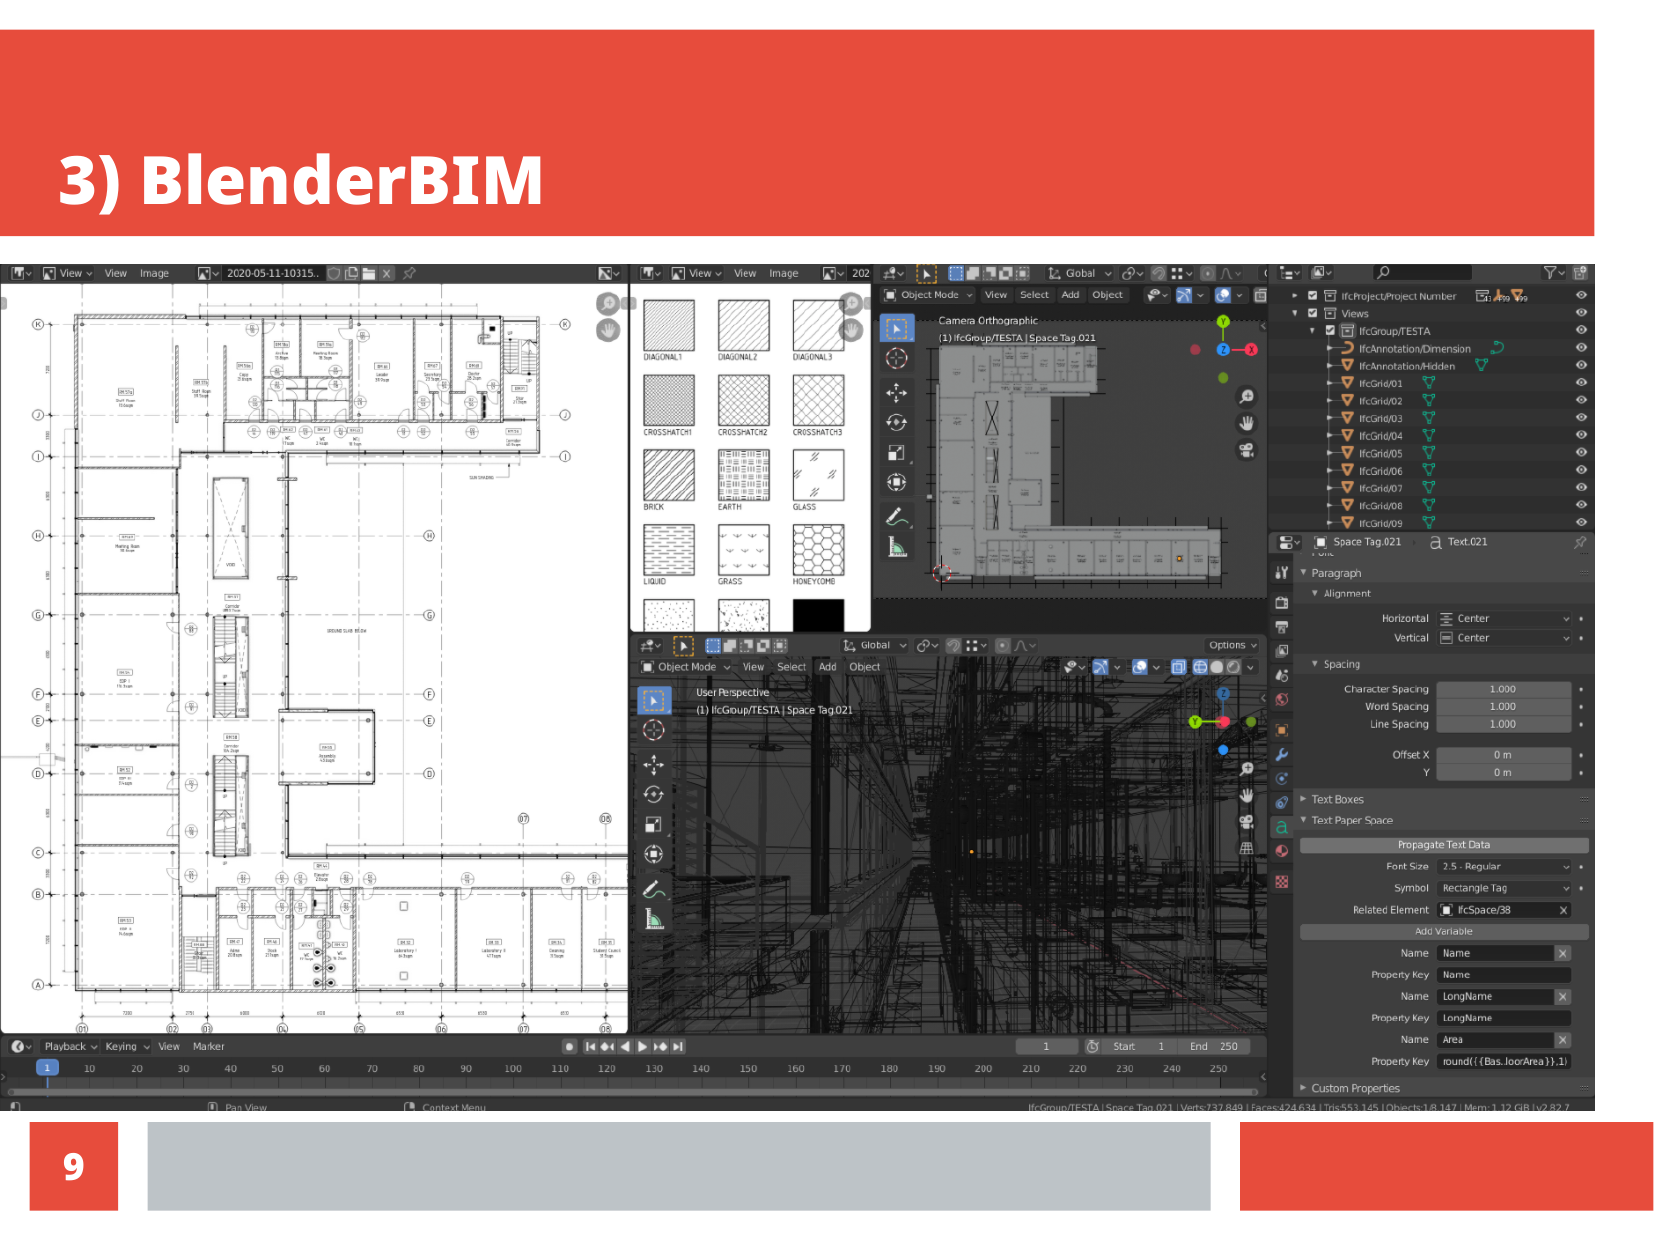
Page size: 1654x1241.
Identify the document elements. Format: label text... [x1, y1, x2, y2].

title 3) BlenderBIM [59, 59, 1595, 225]
picture [0, 264, 1595, 1111]
